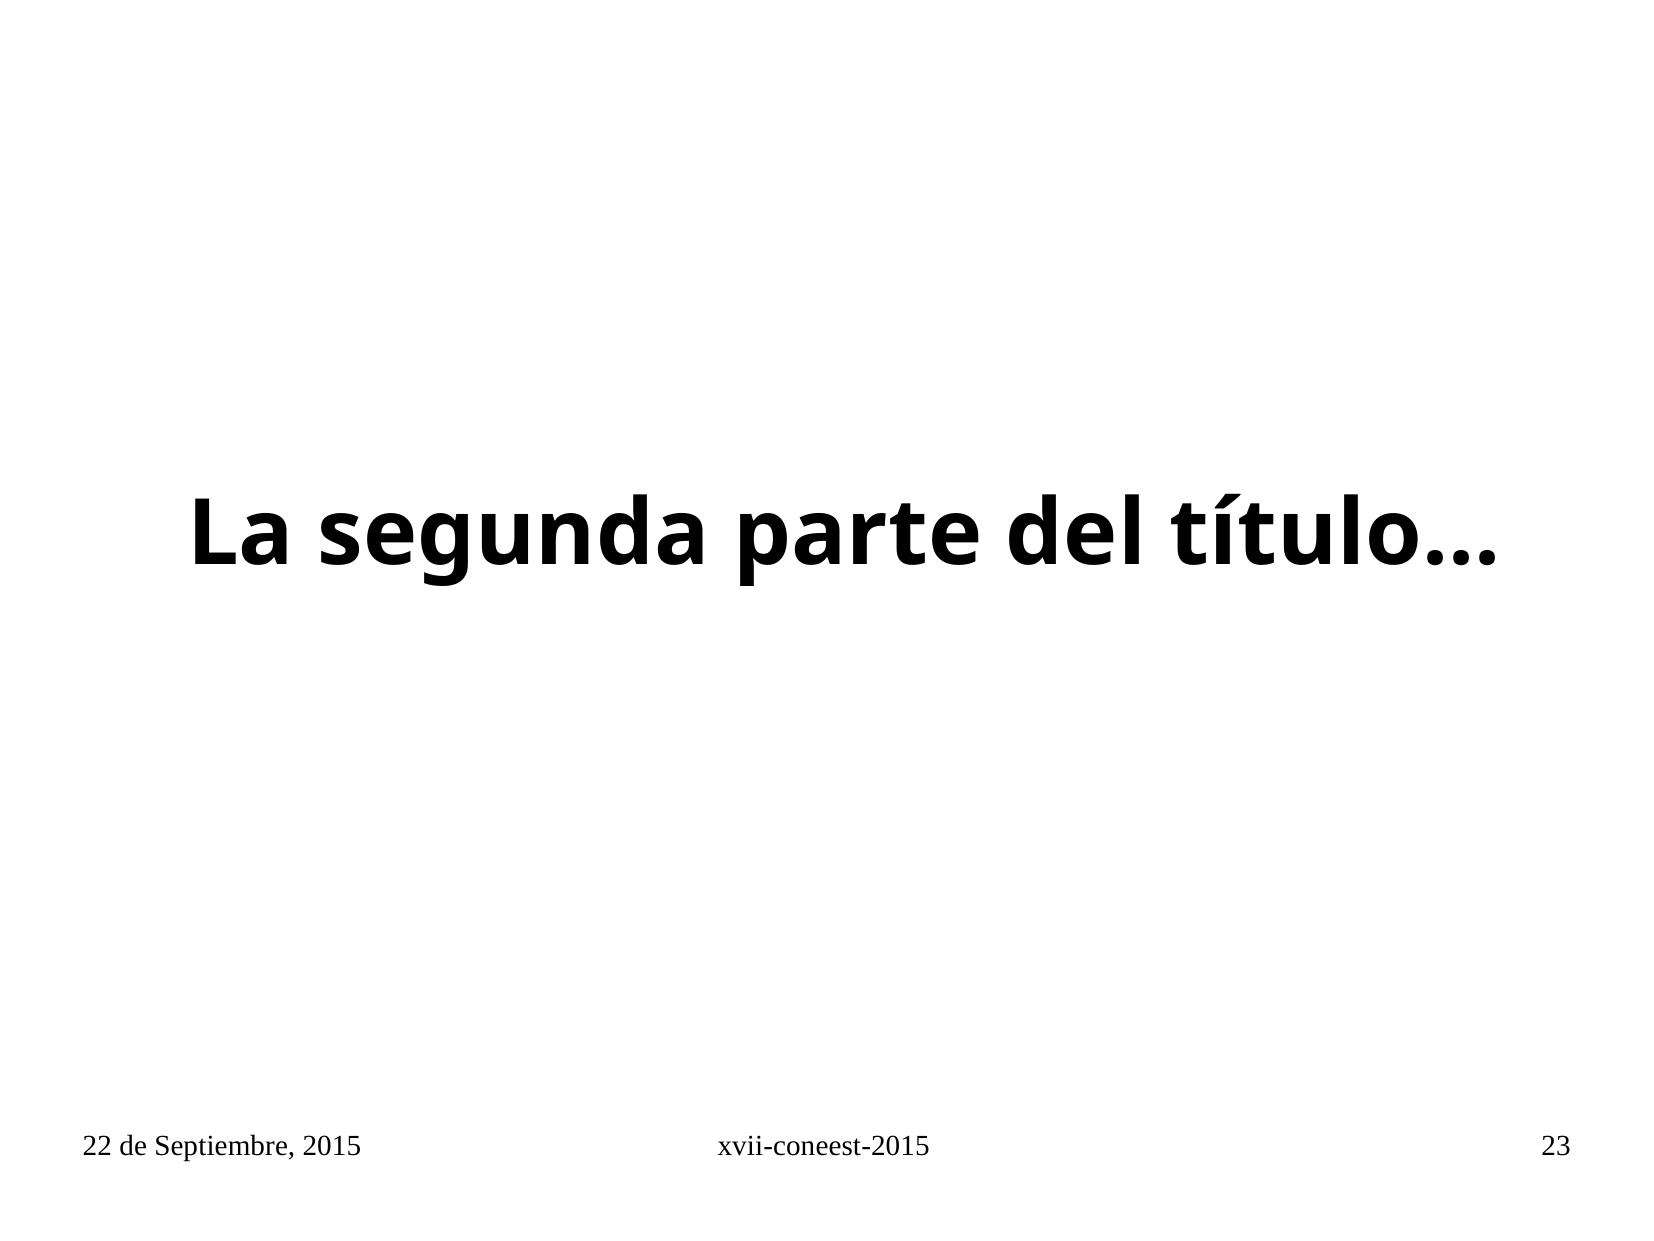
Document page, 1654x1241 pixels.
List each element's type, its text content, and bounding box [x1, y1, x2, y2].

subtitle La segunda parte del título... [82, 49, 1571, 1010]
